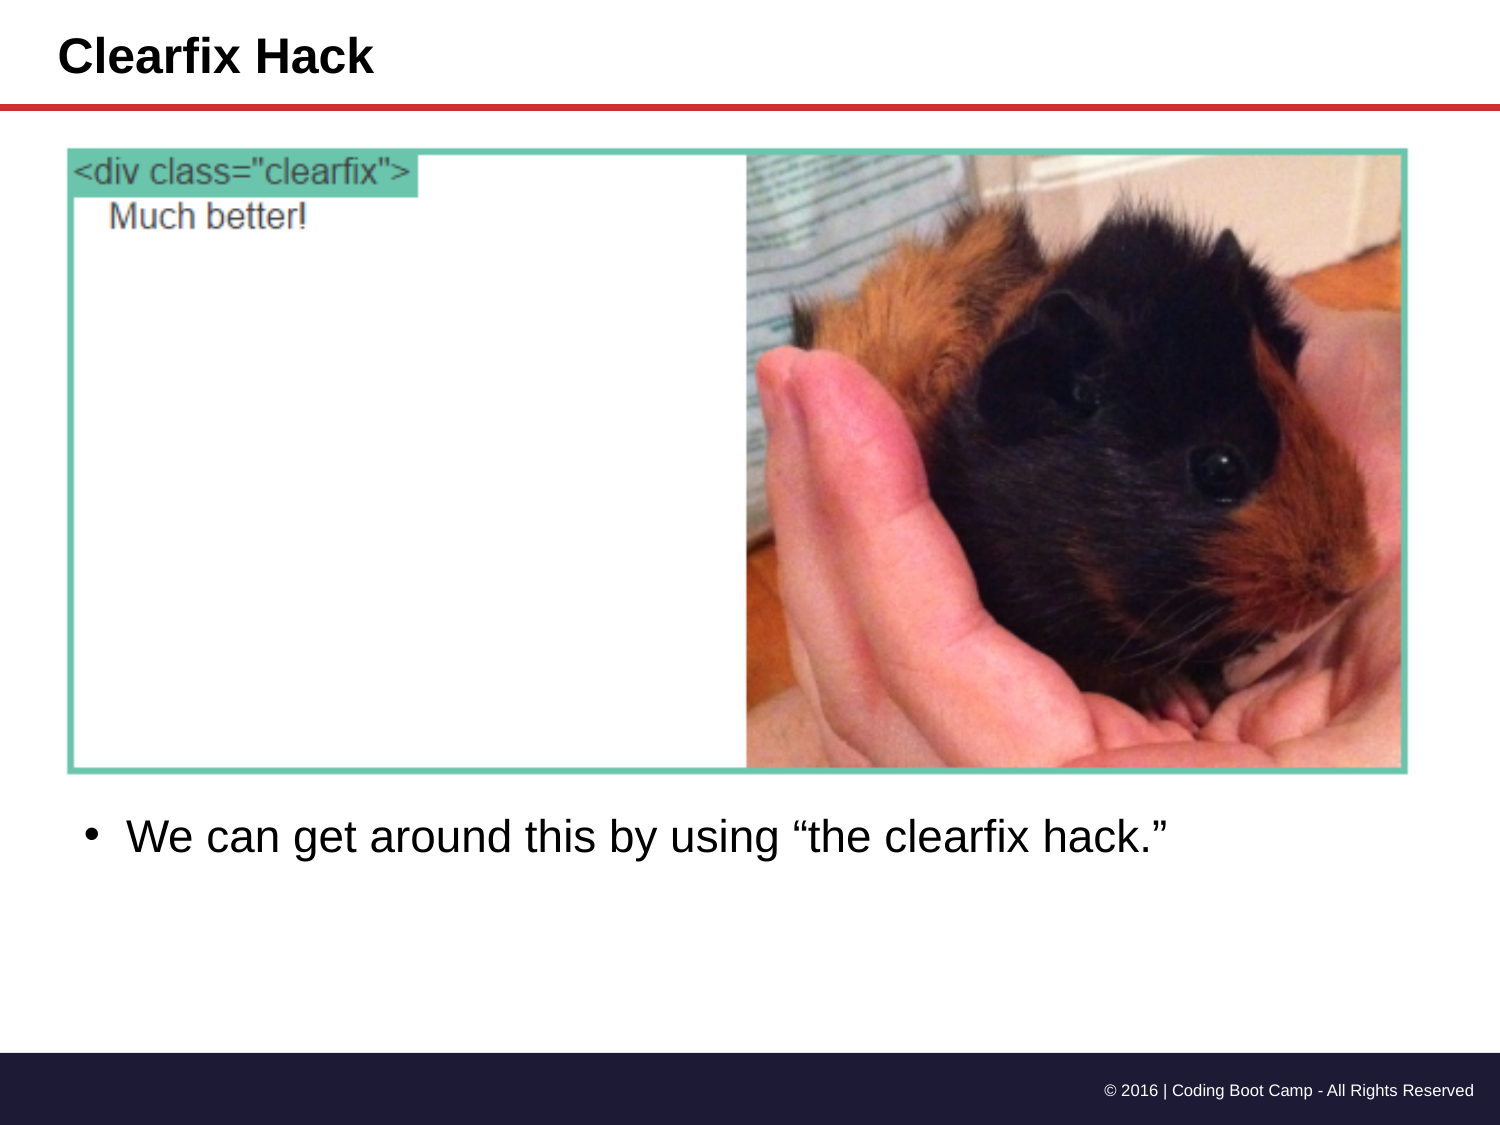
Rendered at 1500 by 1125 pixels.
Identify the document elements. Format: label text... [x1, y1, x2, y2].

picture [50, 131, 1424, 795]
text_box Clearfix Hack [50, 16, 913, 91]
text_box We can get around this by using “the clearfix hack.” [68, 795, 1413, 877]
